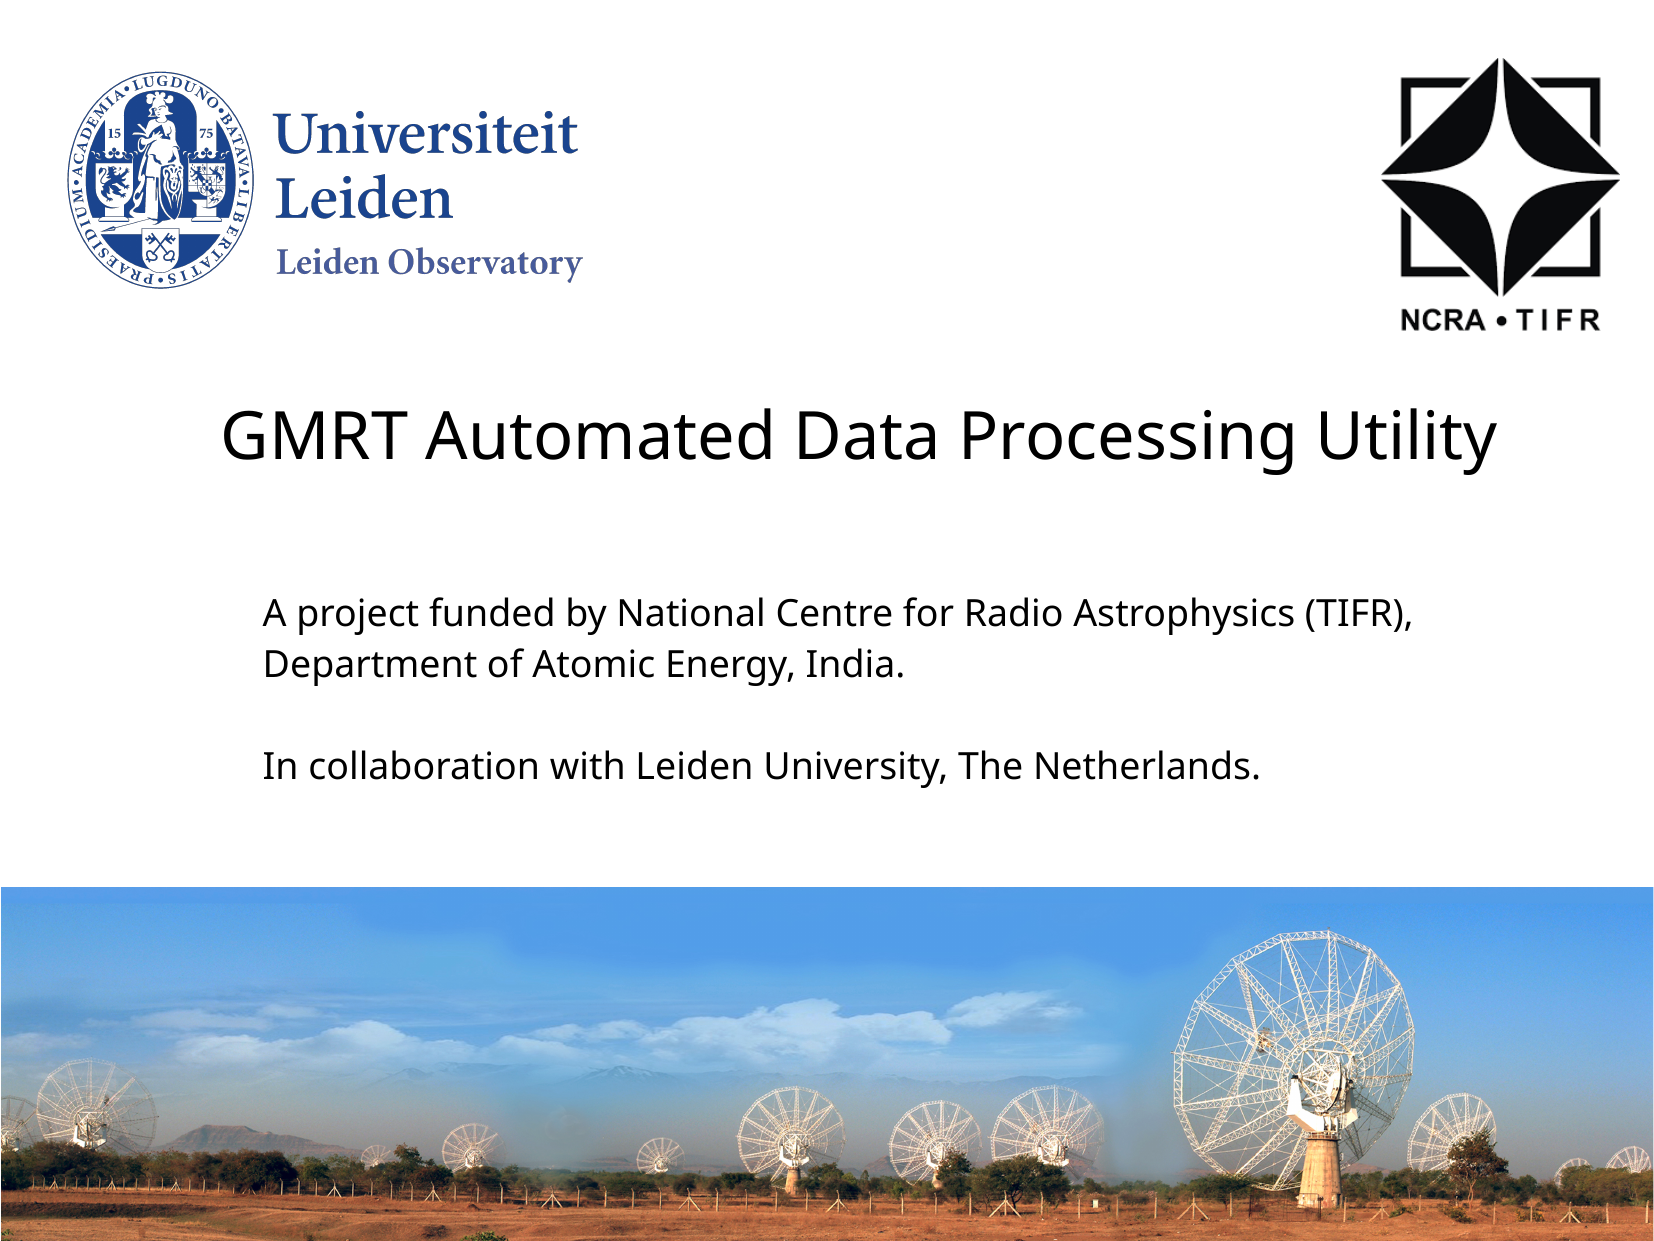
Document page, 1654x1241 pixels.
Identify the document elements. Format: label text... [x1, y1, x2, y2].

picture [1381, 58, 1620, 331]
text_box A project funded by National Centre for Radio Astrophysics (TIFR), Department of Atomic Energy, India. In collaboration with Leiden University, The Netherlands. [248, 578, 1453, 766]
picture [0, 0, 650, 361]
text_box GMRT Automated Data Processing Utility [206, 381, 1501, 473]
picture [0, 887, 1654, 1241]
